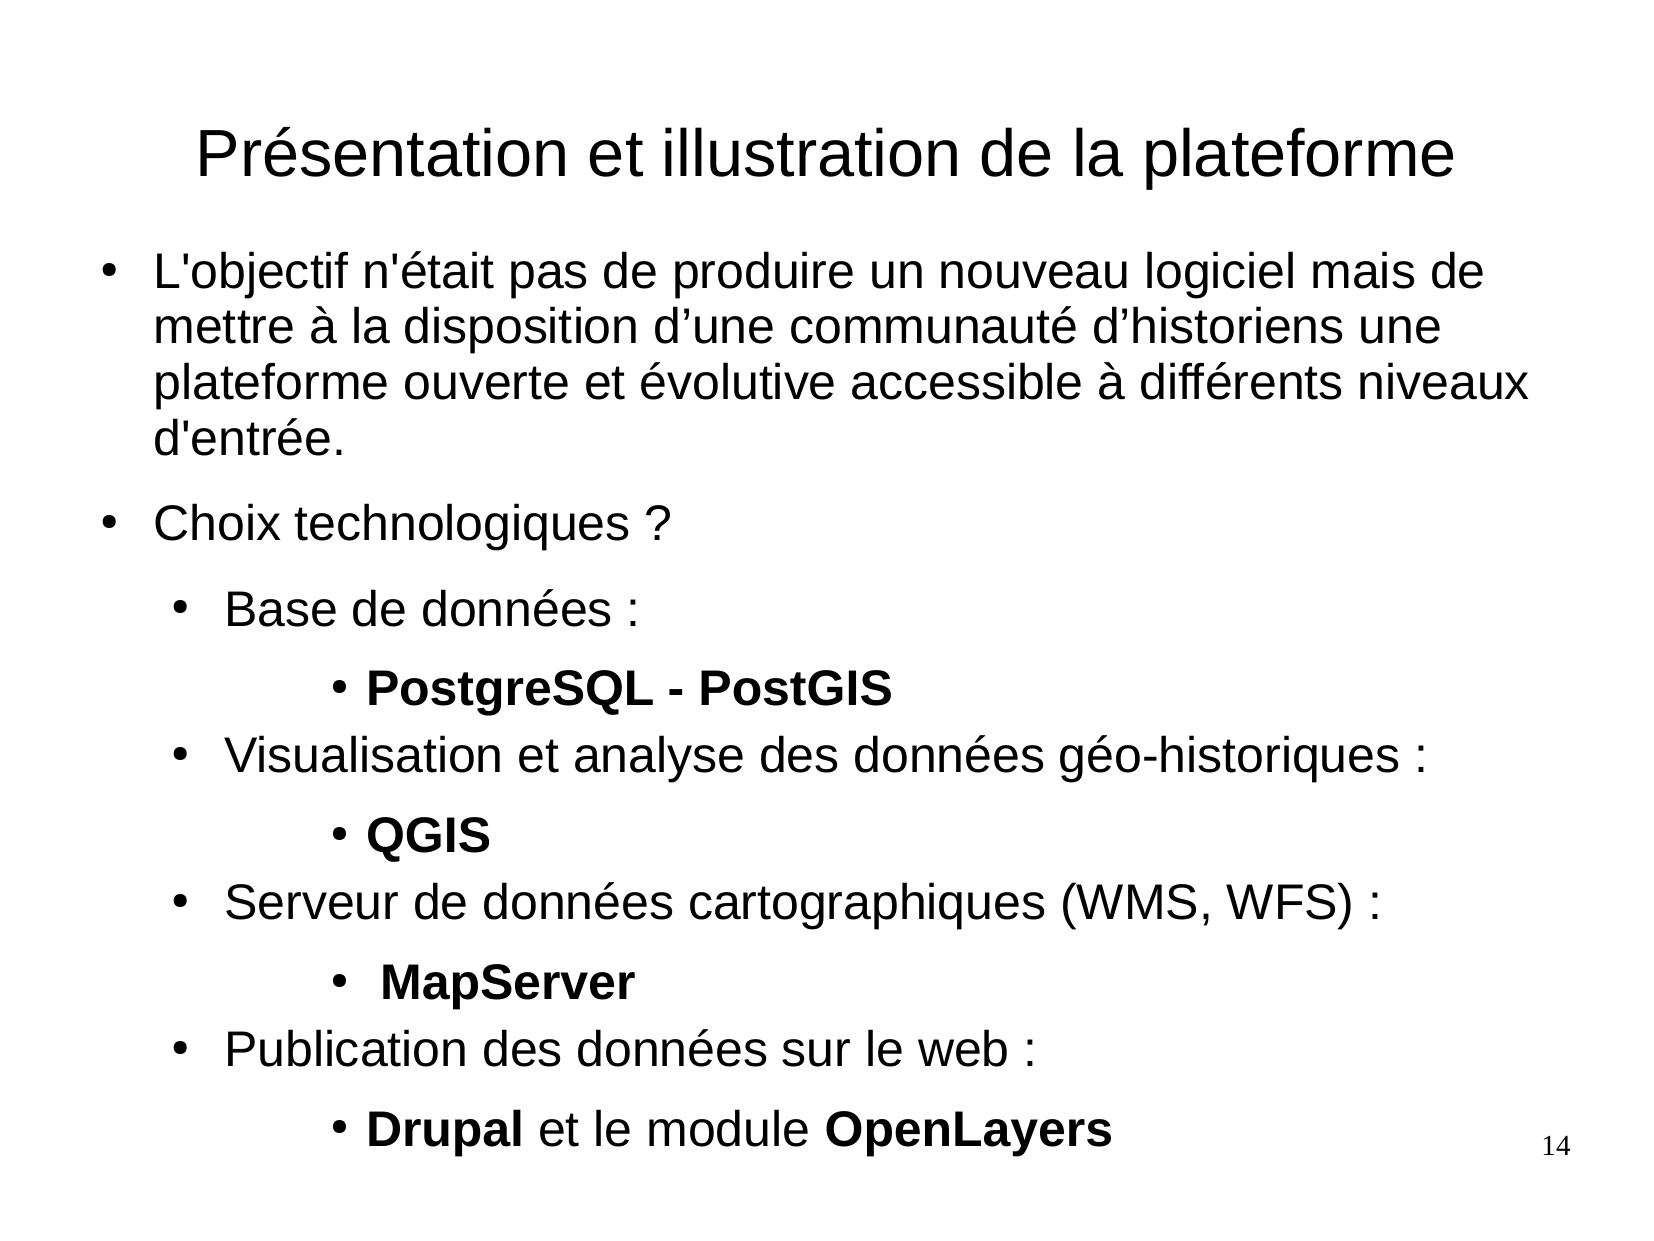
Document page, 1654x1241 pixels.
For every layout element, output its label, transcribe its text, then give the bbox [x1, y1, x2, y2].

list L'objectif n'était pas de produire un nouveau logiciel mais de mettre à la disposition d’une communauté d’historiens une plateforme ouverte et évolutive accessible à différents niveaux d'entrée. Choix technologiques ? Base de données : PostgreSQL - PostGIS Visualisation et analyse des données géo-historiques : QGIS Serveur de données cartographiques (WMS, WFS) : MapServer Publication des données sur le web : Drupal et le module OpenLayers [82, 242, 1571, 1163]
title Présentation et illustration de la plateforme [82, 49, 1571, 242]
